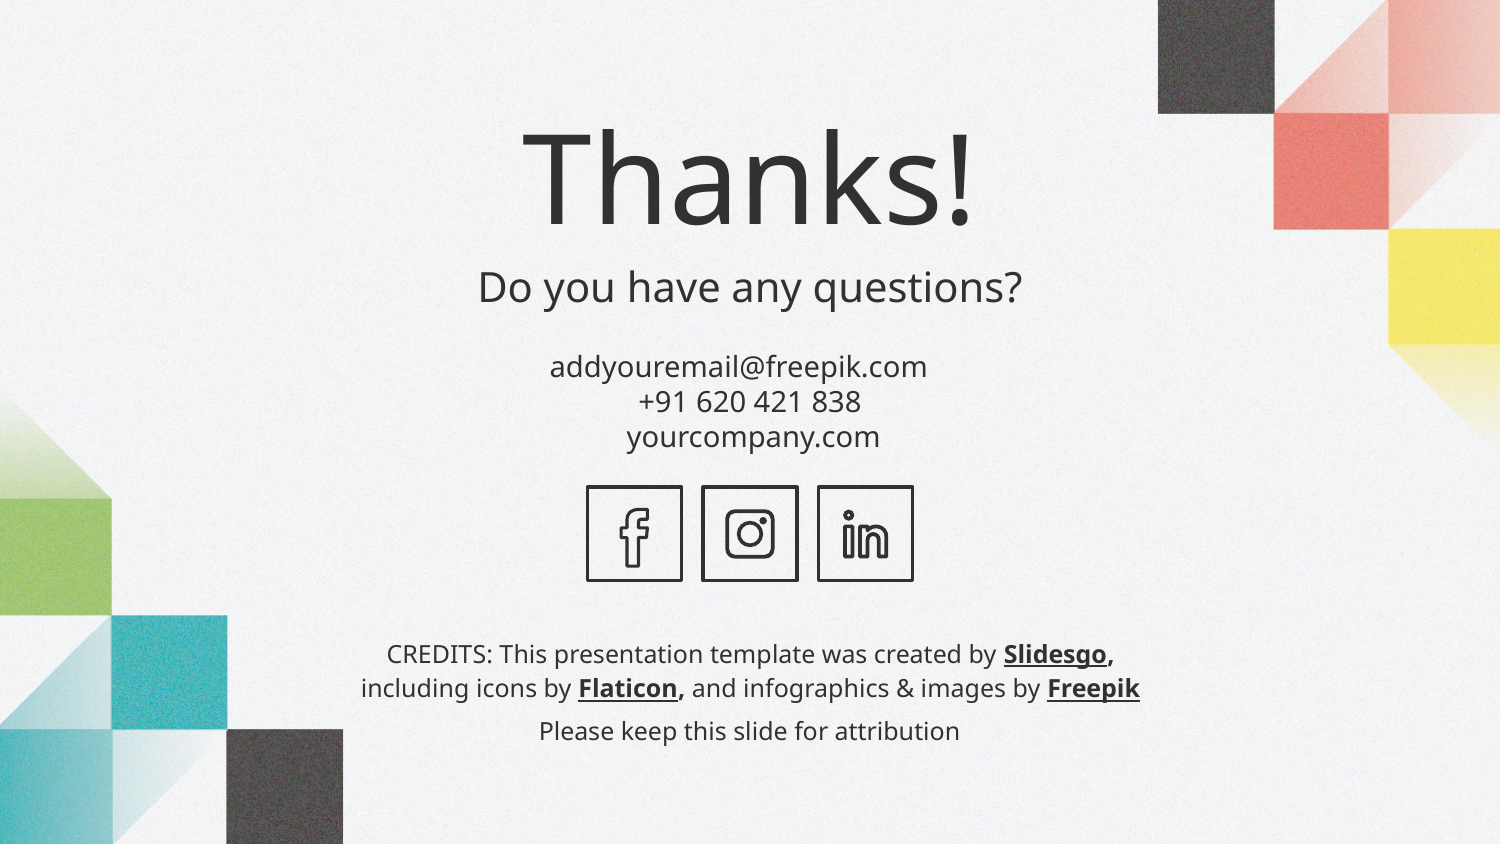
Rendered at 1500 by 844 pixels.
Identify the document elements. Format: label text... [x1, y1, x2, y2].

text_box [843, 509, 855, 521]
text_box [843, 524, 855, 559]
picture [0, 0, 1500, 844]
subtitle Do you have any questions? [280, 235, 1220, 337]
text_box Please keep this slide for attribution [501, 706, 999, 756]
text_box [858, 524, 889, 559]
text_box [725, 509, 775, 559]
title Thanks! [427, 113, 1073, 235]
subtitle addyouremail@freepik.com +91 620 421 838 yourcompany.com [500, 336, 1000, 466]
